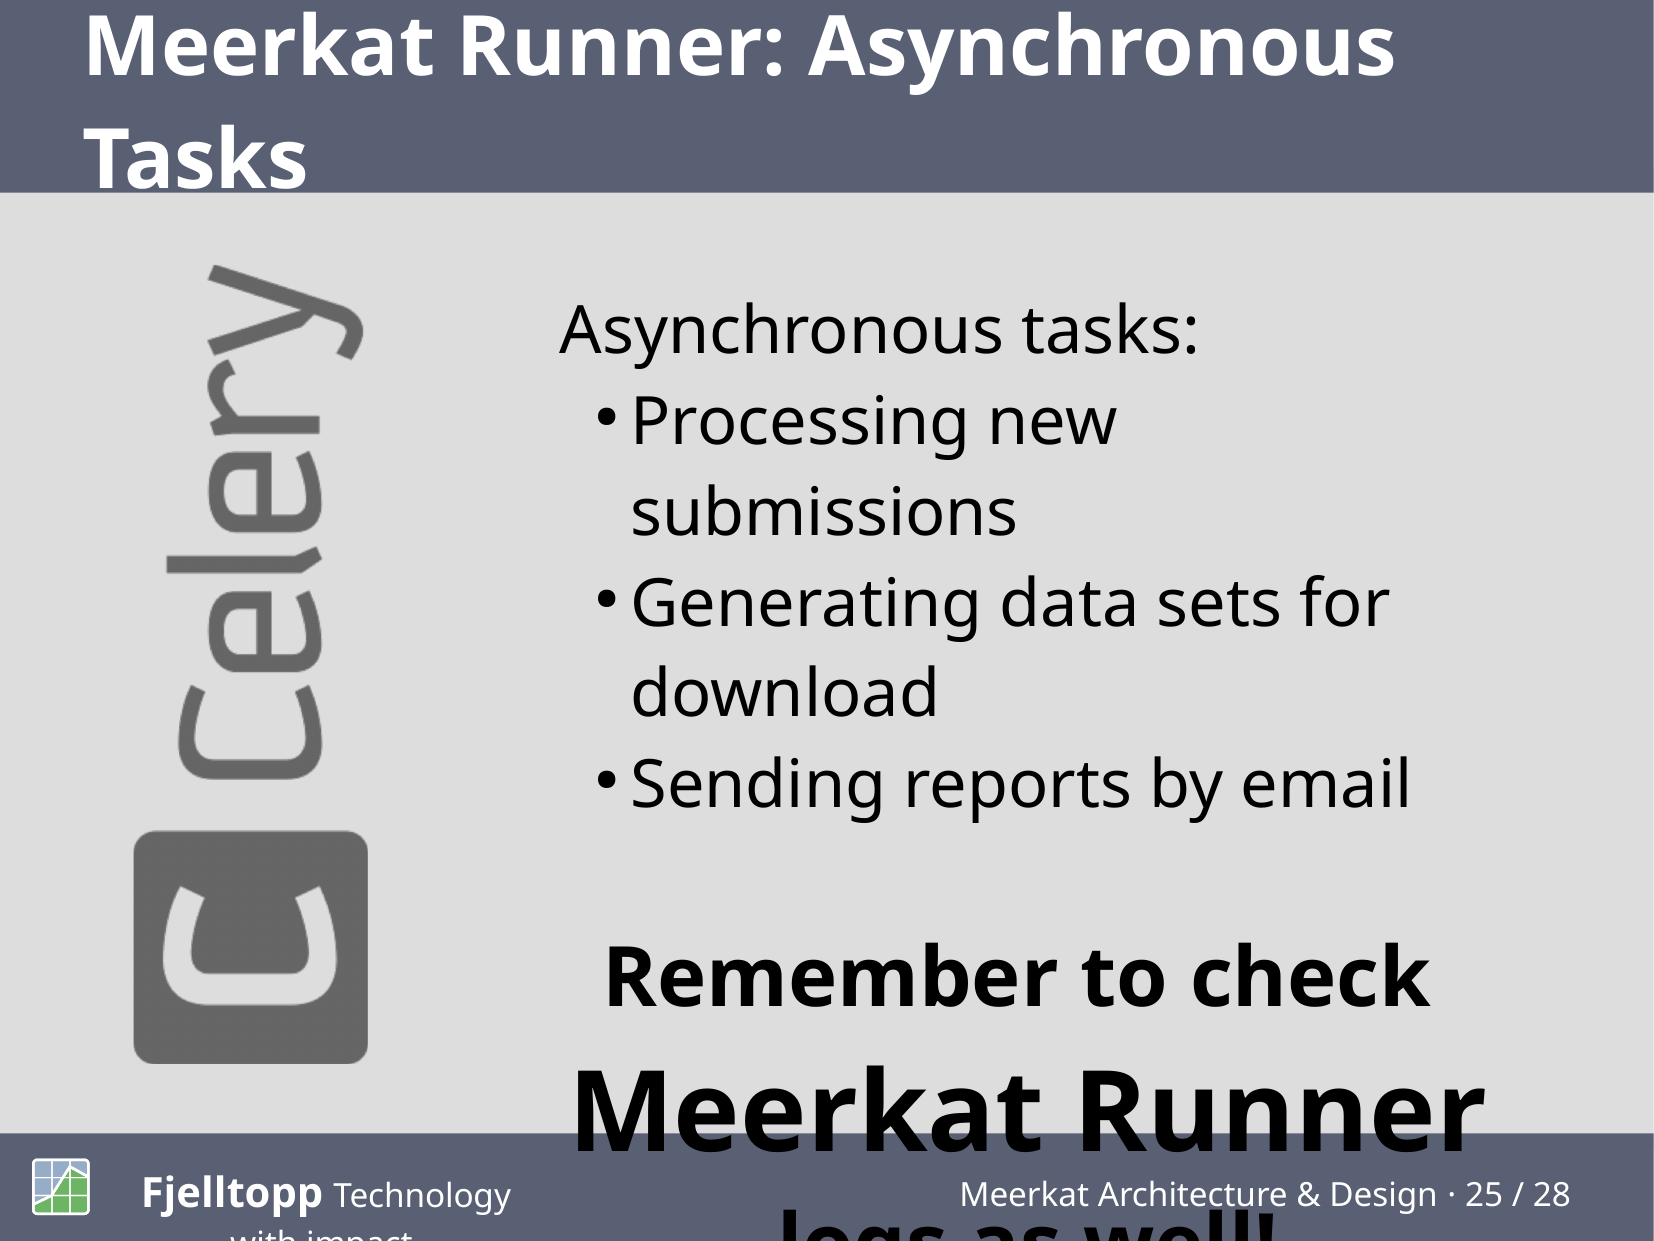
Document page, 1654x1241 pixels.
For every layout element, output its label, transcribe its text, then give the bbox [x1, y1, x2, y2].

text_box Asynchronous tasks: Processing new submissions Generating data sets for download Sending reports by email Remember to check Meerkat Runner logs as well! [544, 275, 1511, 1150]
picture [133, 264, 368, 1064]
title Meerkat Runner: Asynchronous Tasks [82, 0, 1454, 205]
